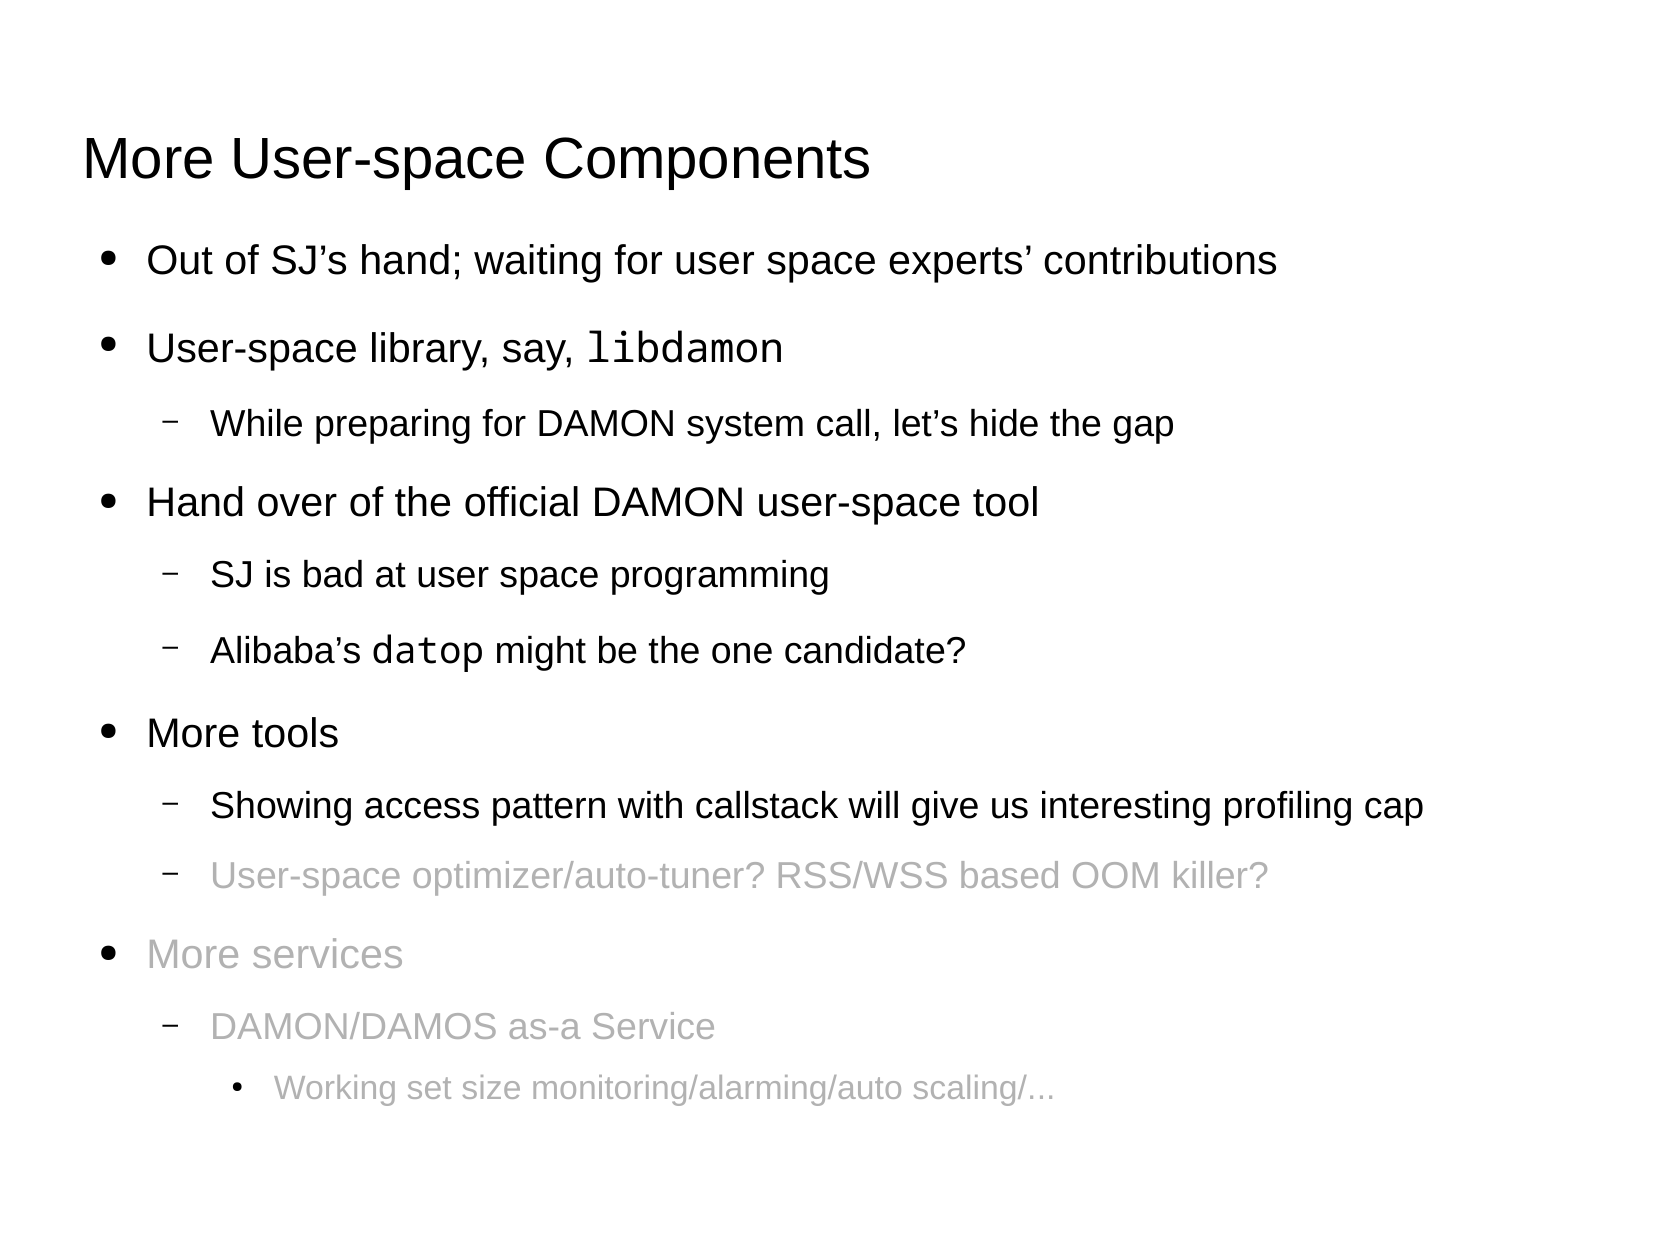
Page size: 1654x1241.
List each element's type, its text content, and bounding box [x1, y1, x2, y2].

list Out of SJ’s hand; waiting for user space experts’ contributions User-space library, say, libdamon While preparing for DAMON system call, let’s hide the gap Hand over of the official DAMON user-space tool SJ is bad at user space programming Alibaba’s datop might be the one candidate? More tools Showing access pattern with callstack will give us interesting profiling cap User-space optimizer/auto-tuner? RSS/WSS based OOM killer? More services DAMON/DAMOS as-a Service Working set size monitoring/alarming/auto scaling/... [82, 236, 1571, 1111]
title More User-space Components [82, 108, 1571, 210]
